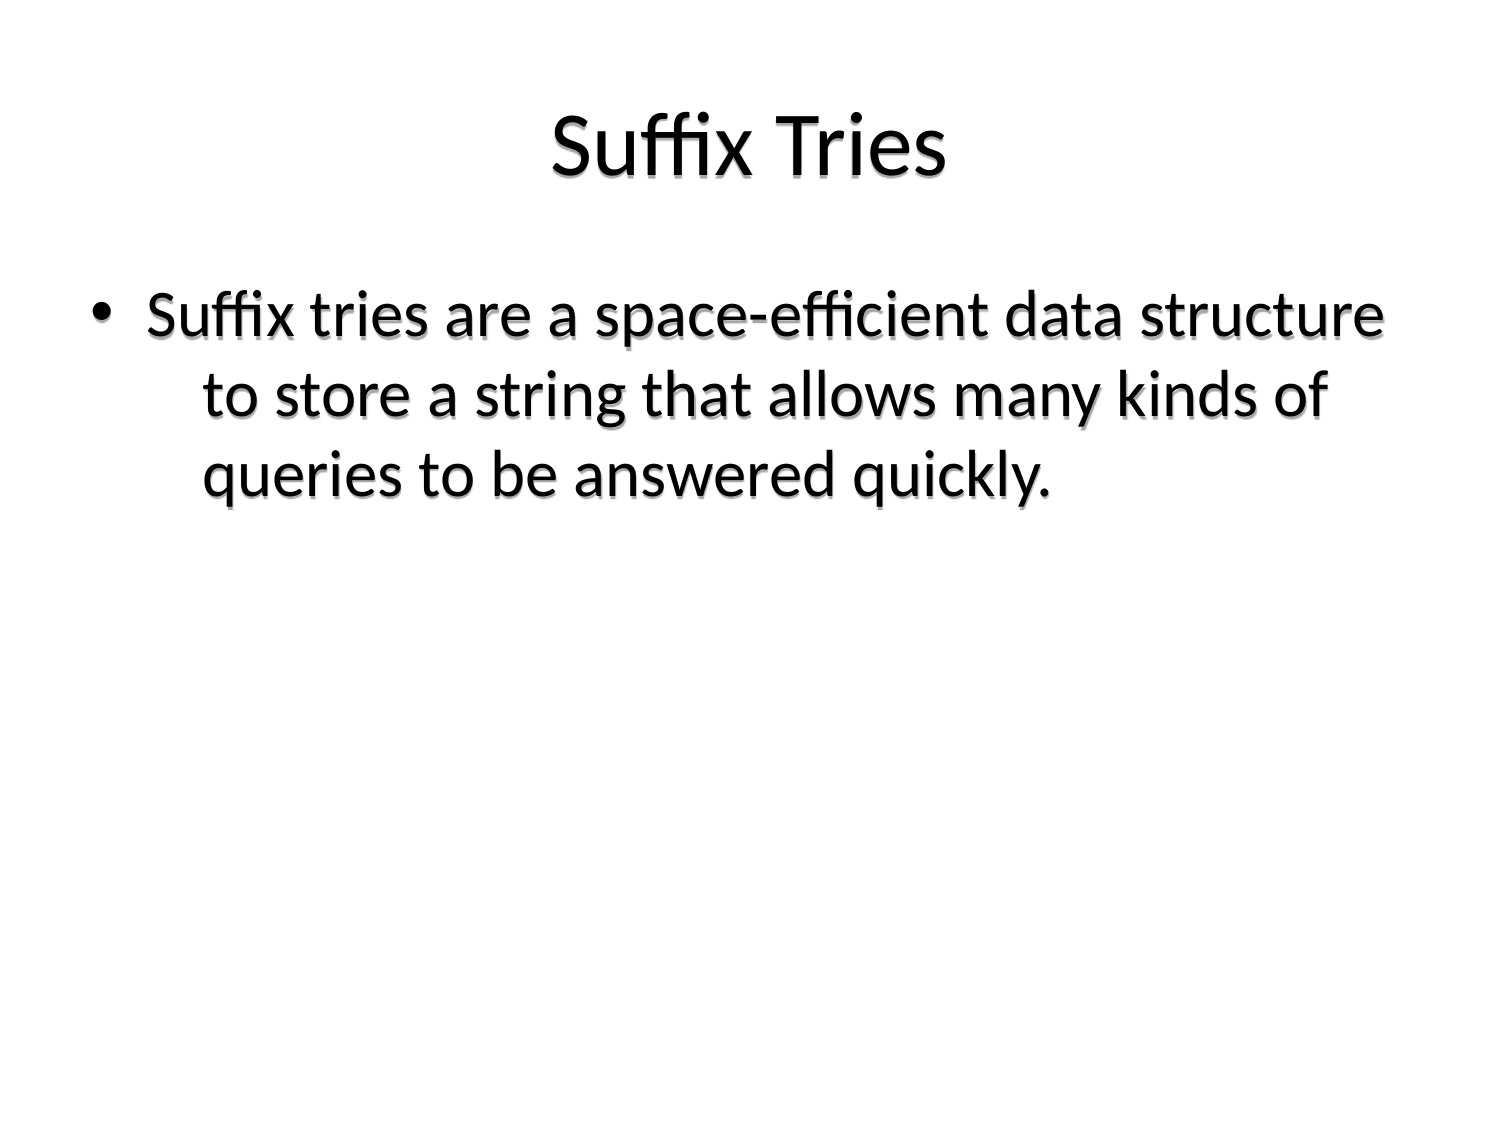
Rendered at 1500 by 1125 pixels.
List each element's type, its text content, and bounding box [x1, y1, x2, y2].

list Suffix tries are a space-efficient data structure to store a string that allows many kinds of queries to be answered quickly. [75, 262, 1426, 1005]
title Suffix Tries [75, 45, 1426, 233]
